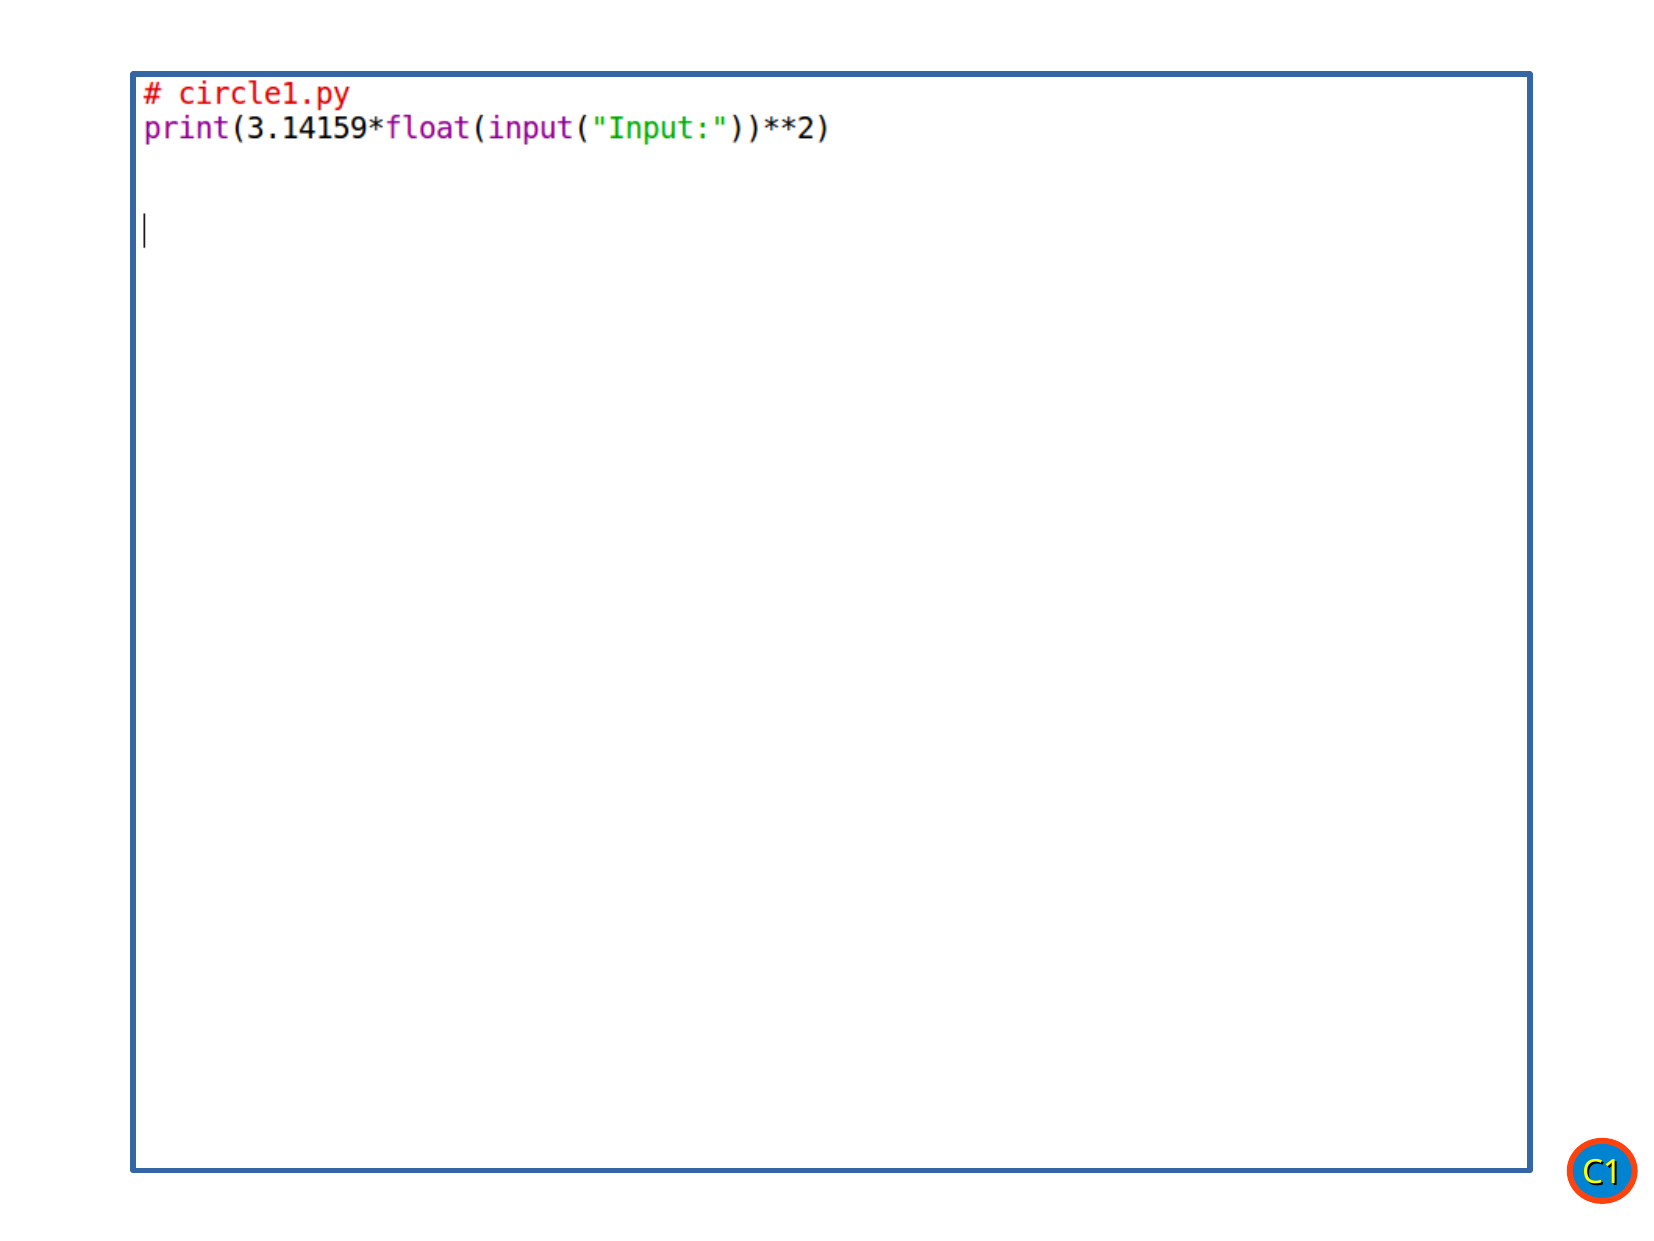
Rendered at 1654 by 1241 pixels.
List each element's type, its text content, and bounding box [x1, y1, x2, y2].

text_box C1 [1569, 1140, 1635, 1201]
picture [136, 77, 1527, 1168]
